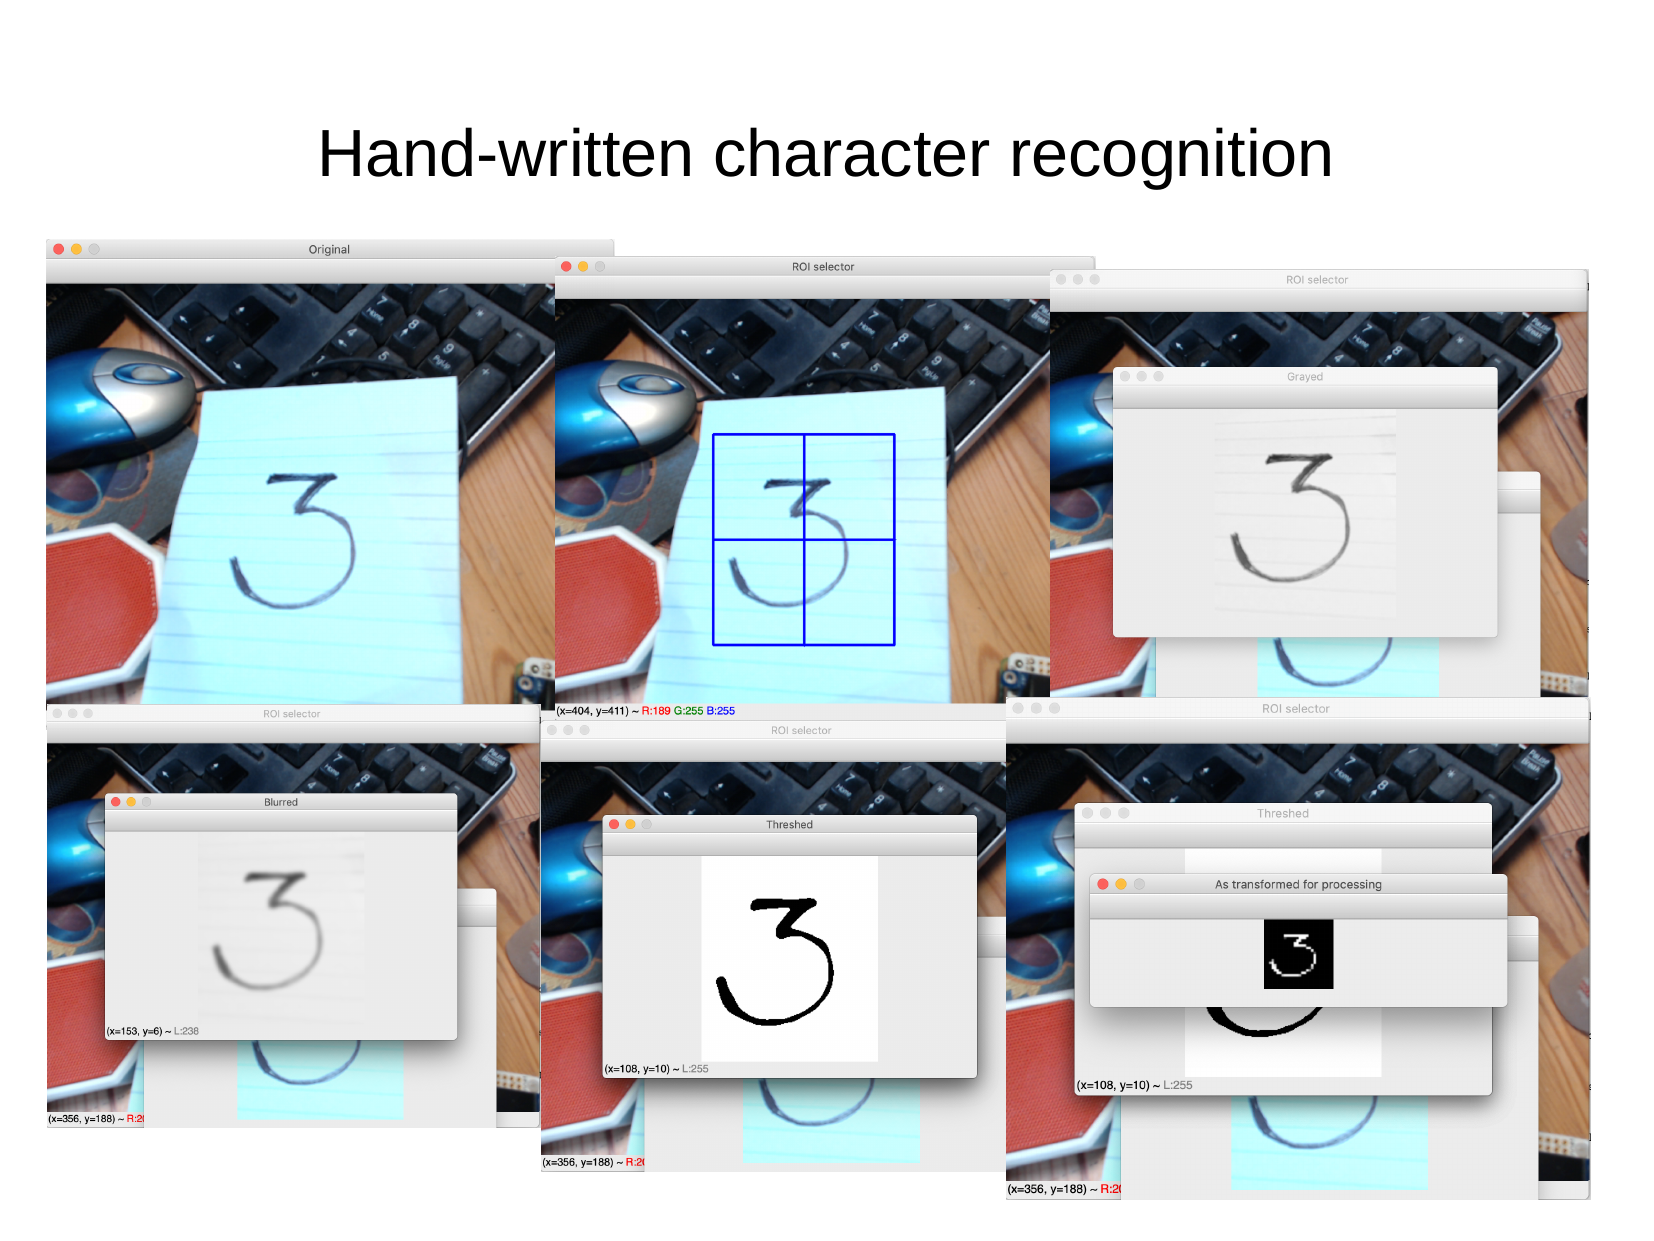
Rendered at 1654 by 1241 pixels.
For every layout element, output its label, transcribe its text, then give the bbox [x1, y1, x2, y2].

picture [46, 239, 1591, 1201]
title Hand-written character recognition [82, 49, 1571, 257]
